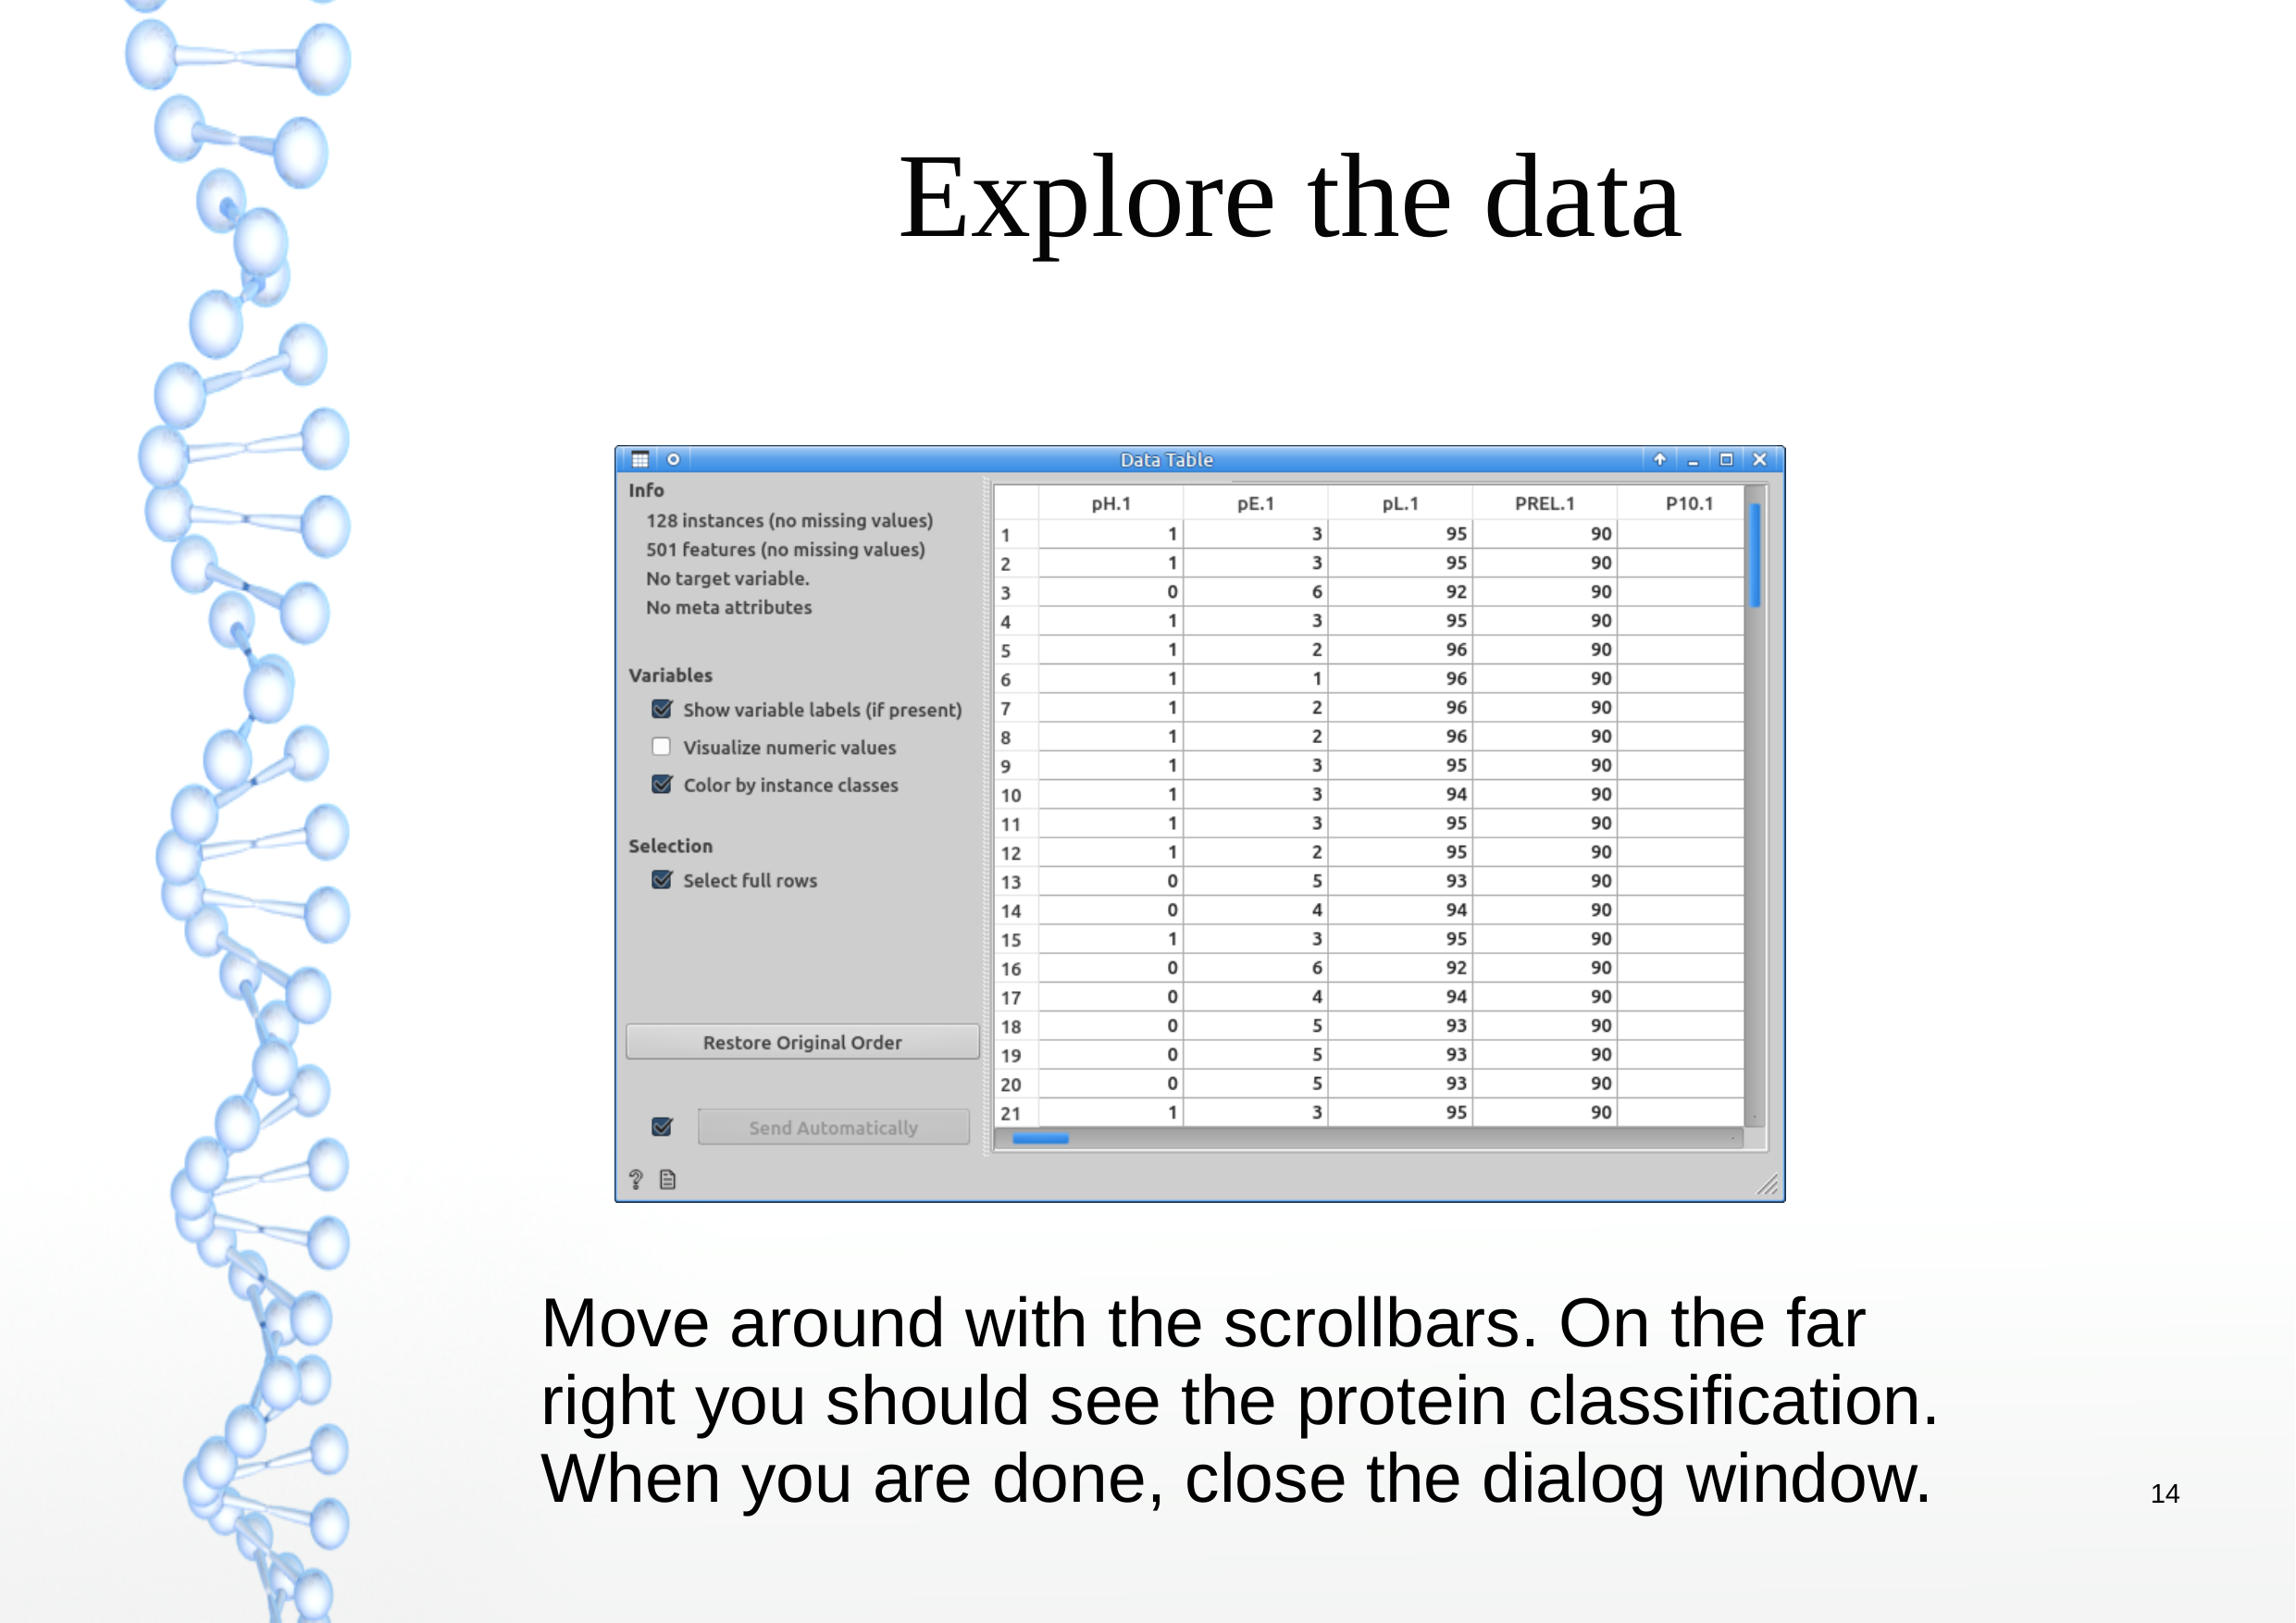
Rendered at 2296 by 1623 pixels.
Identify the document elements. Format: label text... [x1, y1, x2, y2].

text_box Move around with the scrollbars. On the far right you should see the protein classification. When you are done, close the dialog window. [527, 1277, 2028, 1524]
title Explore the data [368, 61, 2214, 330]
picture [0, 0, 2296, 1623]
